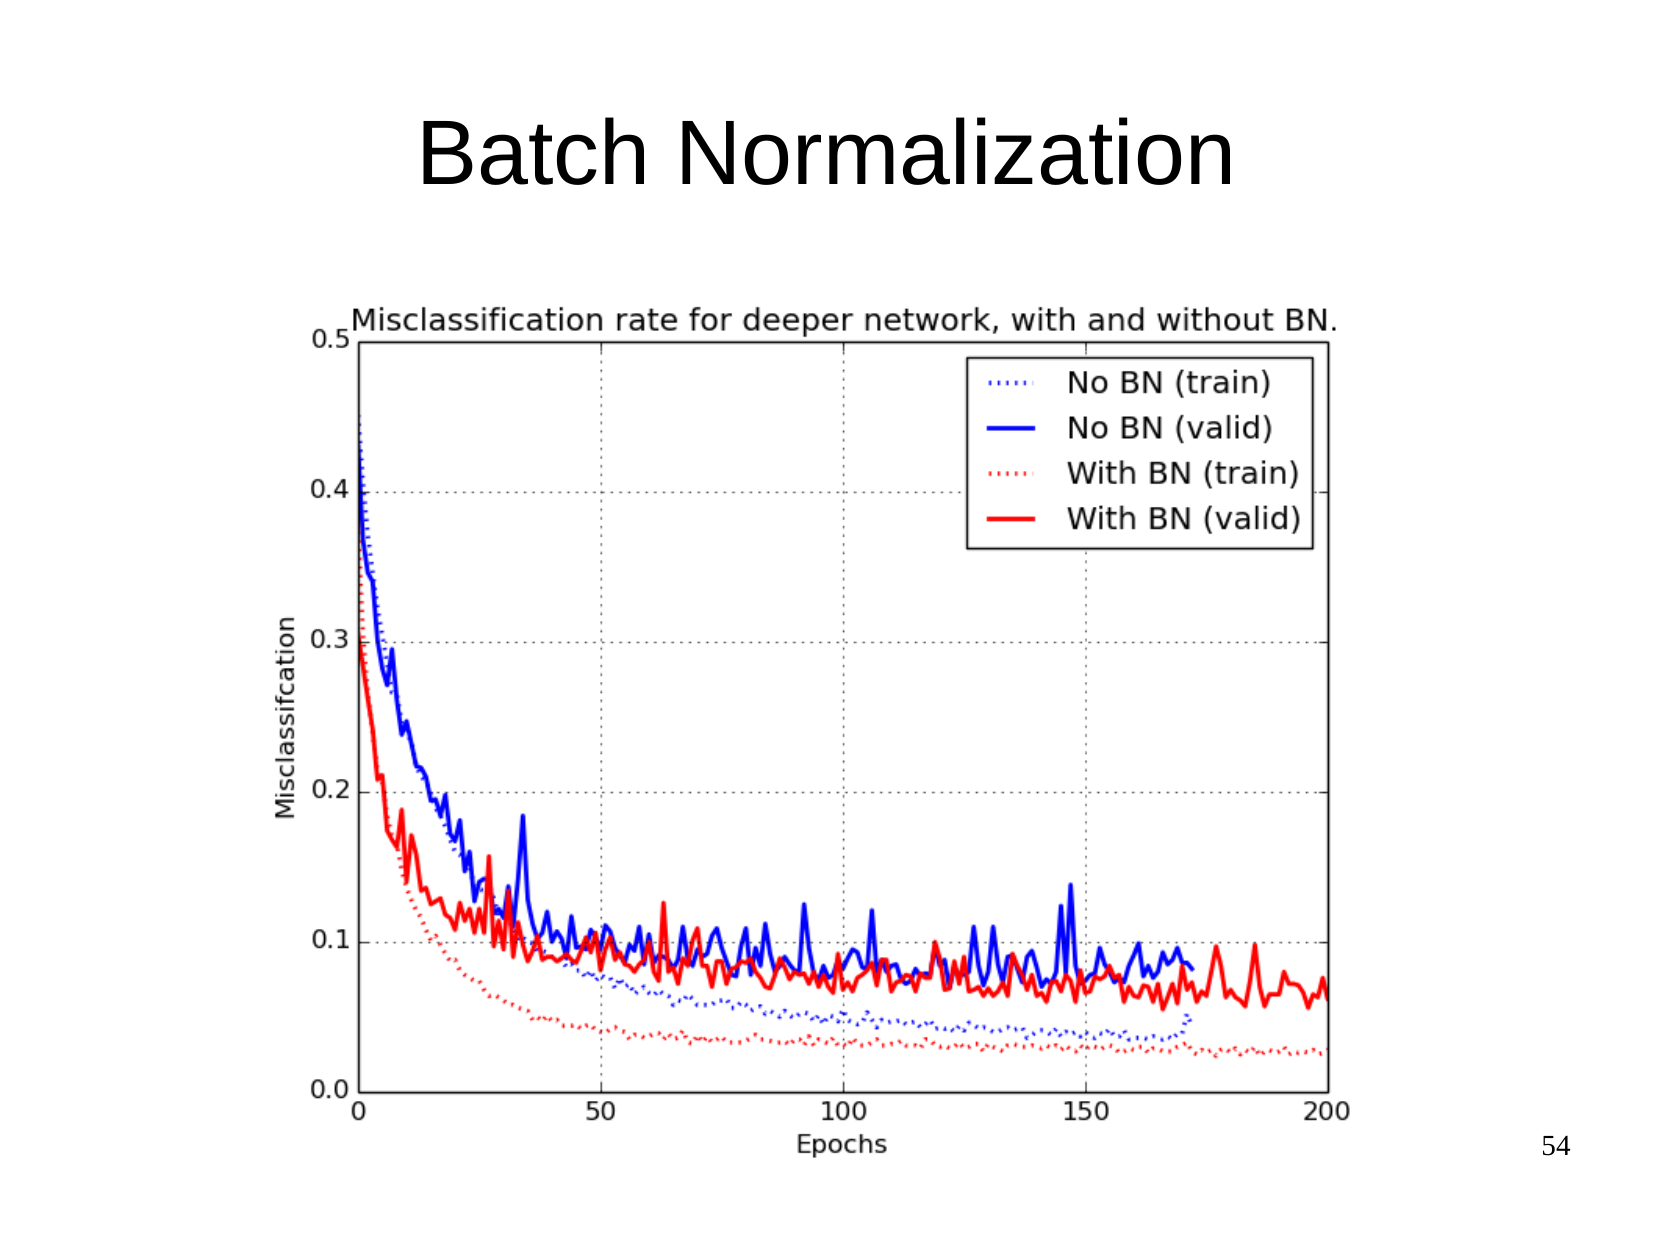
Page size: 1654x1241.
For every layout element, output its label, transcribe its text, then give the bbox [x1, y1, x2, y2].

picture [202, 248, 1453, 1186]
title Batch Normalization [82, 49, 1571, 257]
